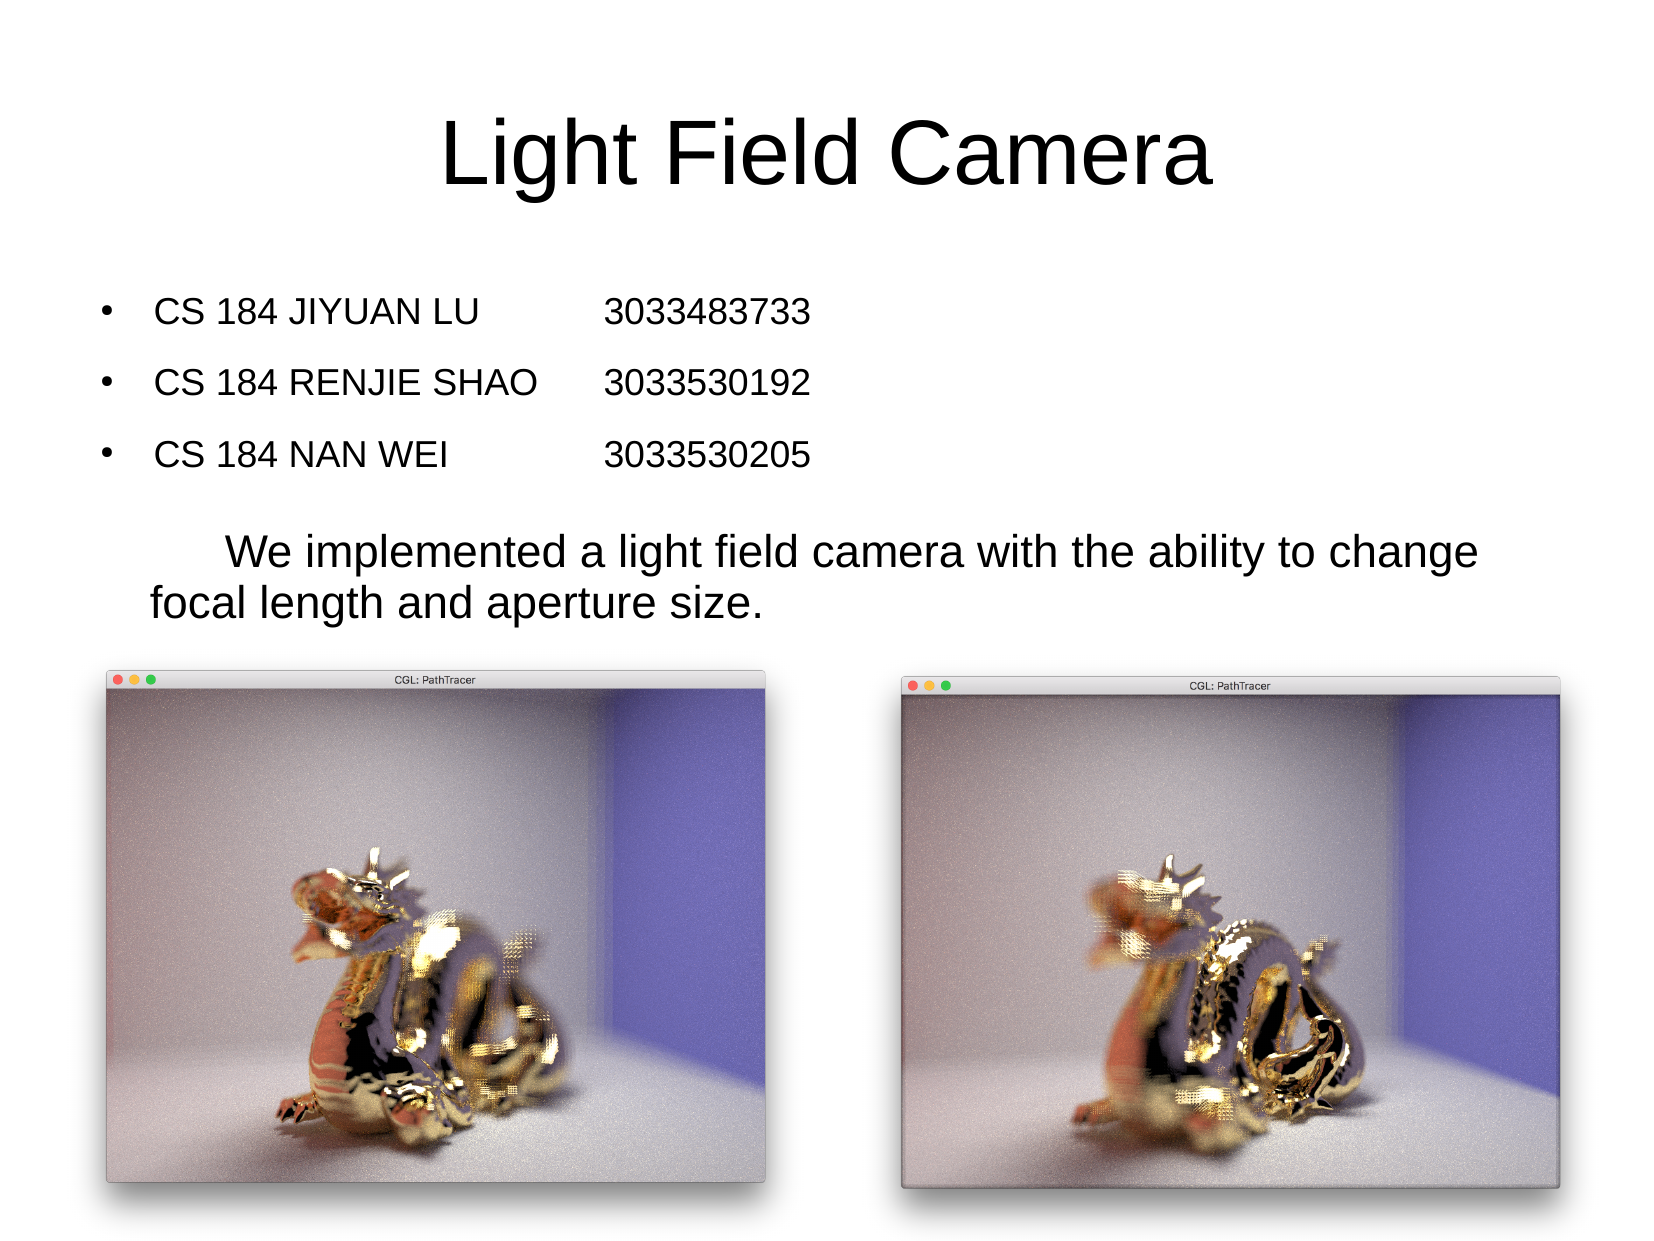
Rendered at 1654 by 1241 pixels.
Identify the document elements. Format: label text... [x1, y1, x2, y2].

picture [60, 644, 811, 1241]
list CS 184 JIYUAN LU 3033483733 CS 184 RENJIE SHAO 3033530192 CS 184 NAN WEI 3033530205 [82, 290, 1571, 1010]
title Light Field Camera [82, 49, 1571, 257]
picture [855, 650, 1606, 1241]
text_box We implemented a light field camera with the ability to change focal length and aperture size. [135, 518, 1546, 636]
